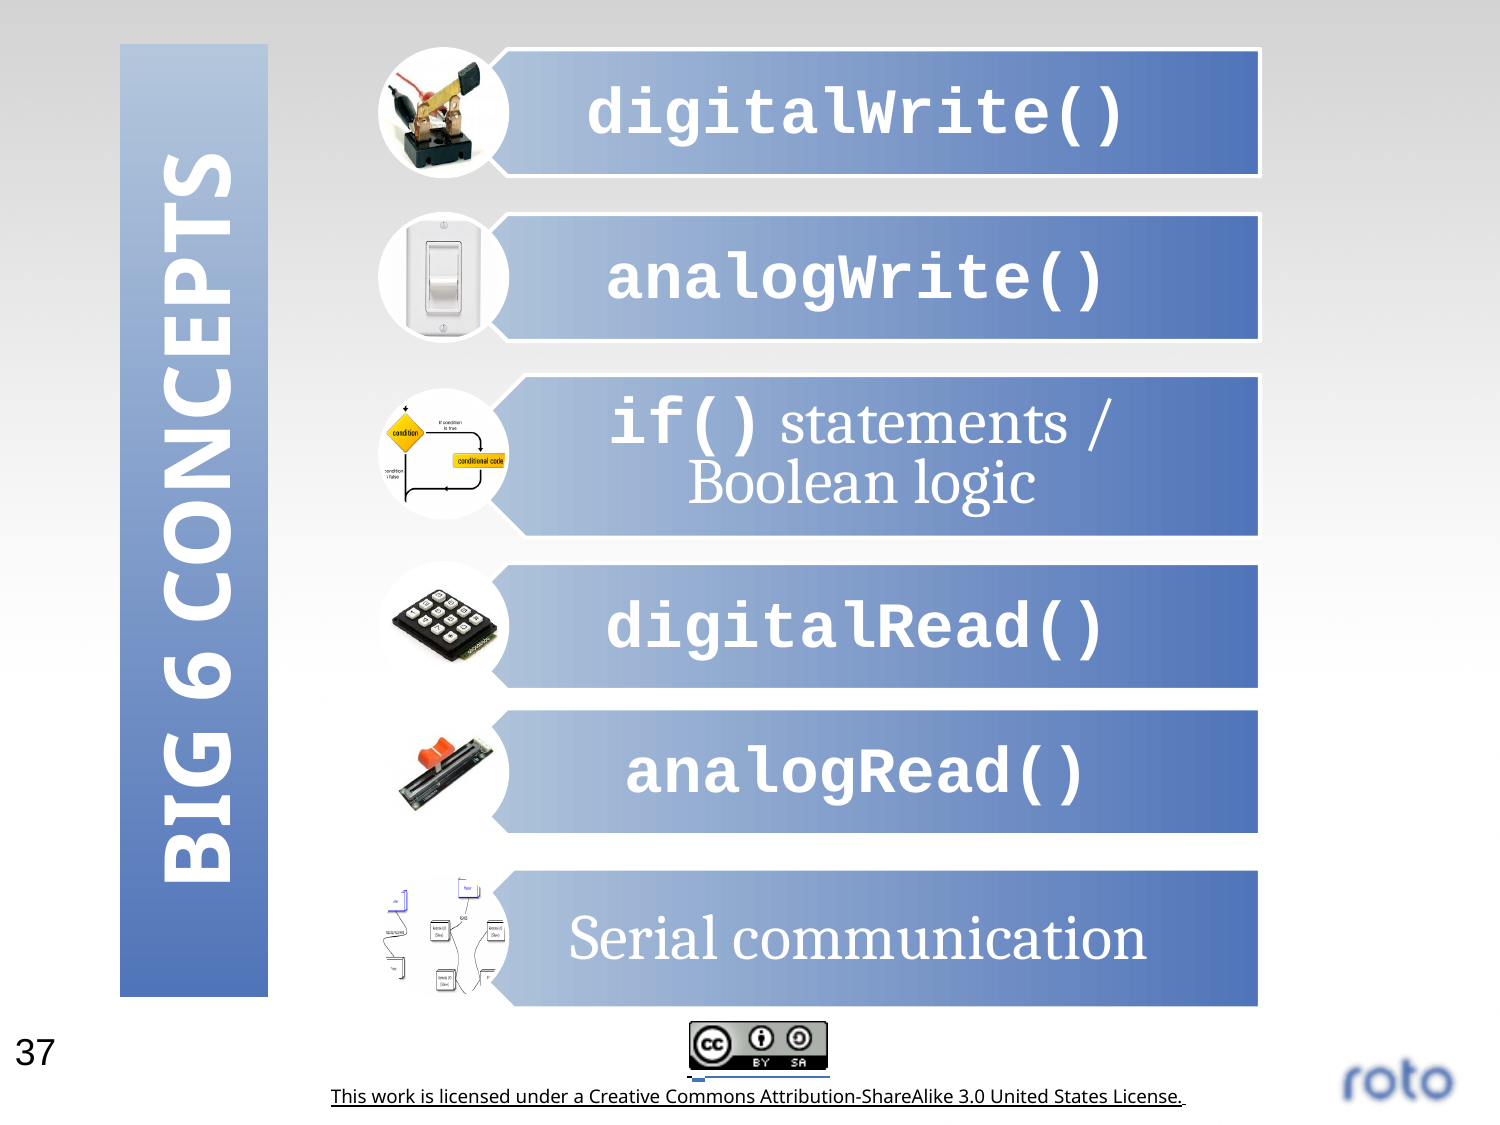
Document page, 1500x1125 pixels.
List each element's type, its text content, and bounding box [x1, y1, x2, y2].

text_box [380, 49, 508, 177]
text_box BIG 6 CONCEPTS [120, 44, 268, 997]
text_box [380, 873, 508, 1001]
text_box analogRead() [489, 708, 1261, 836]
text_box analogWrite() [489, 214, 1261, 341]
text_box digitalWrite() [489, 49, 1261, 177]
text_box if() statements / Boolean logic [488, 374, 1261, 538]
picture [0, 0, 1500, 1125]
text_box [380, 708, 508, 836]
text_box [380, 214, 508, 341]
text_box [380, 390, 508, 518]
text_box digitalRead() [489, 563, 1261, 691]
text_box [380, 563, 508, 690]
text_box Serial communication [488, 868, 1261, 1009]
